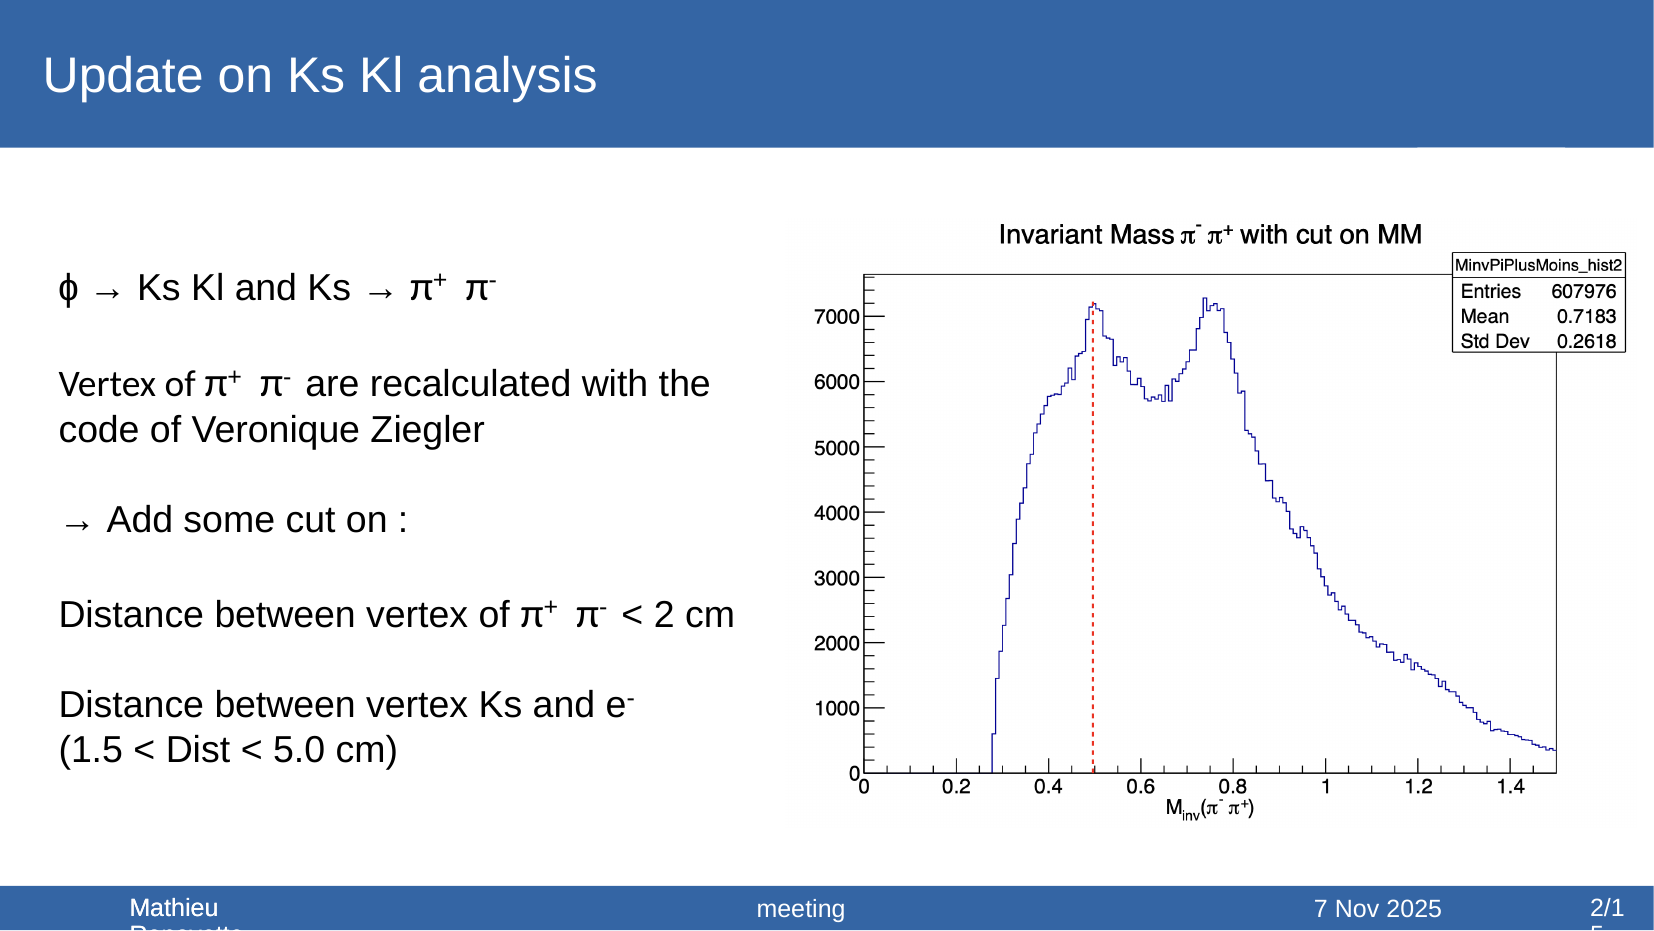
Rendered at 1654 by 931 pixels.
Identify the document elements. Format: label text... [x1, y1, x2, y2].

text_box meeting [734, 887, 953, 931]
text_box Vertex of π+ π- are recalculated with the code of Veronique Ziegler → Add some cut on : Distance between vertex of π+ π- < 2 cm Distance between vertex Ks and e- (1.5 < Dist < 5.0 cm) [43, 347, 772, 828]
text_box Mathieu Ronayette [114, 885, 355, 929]
text_box [0, 0, 1654, 218]
text_box [226, 885, 1592, 931]
picture [785, 218, 1637, 828]
text_box 7 Nov 2025 [1299, 887, 1536, 931]
text_box ɸ → Ks Kl and Ks → π+ π- [43, 250, 587, 317]
text_box Update on Ks Kl analysis [27, 40, 886, 114]
text_box 2/15 [1575, 885, 1654, 930]
text_box [0, 885, 131, 931]
